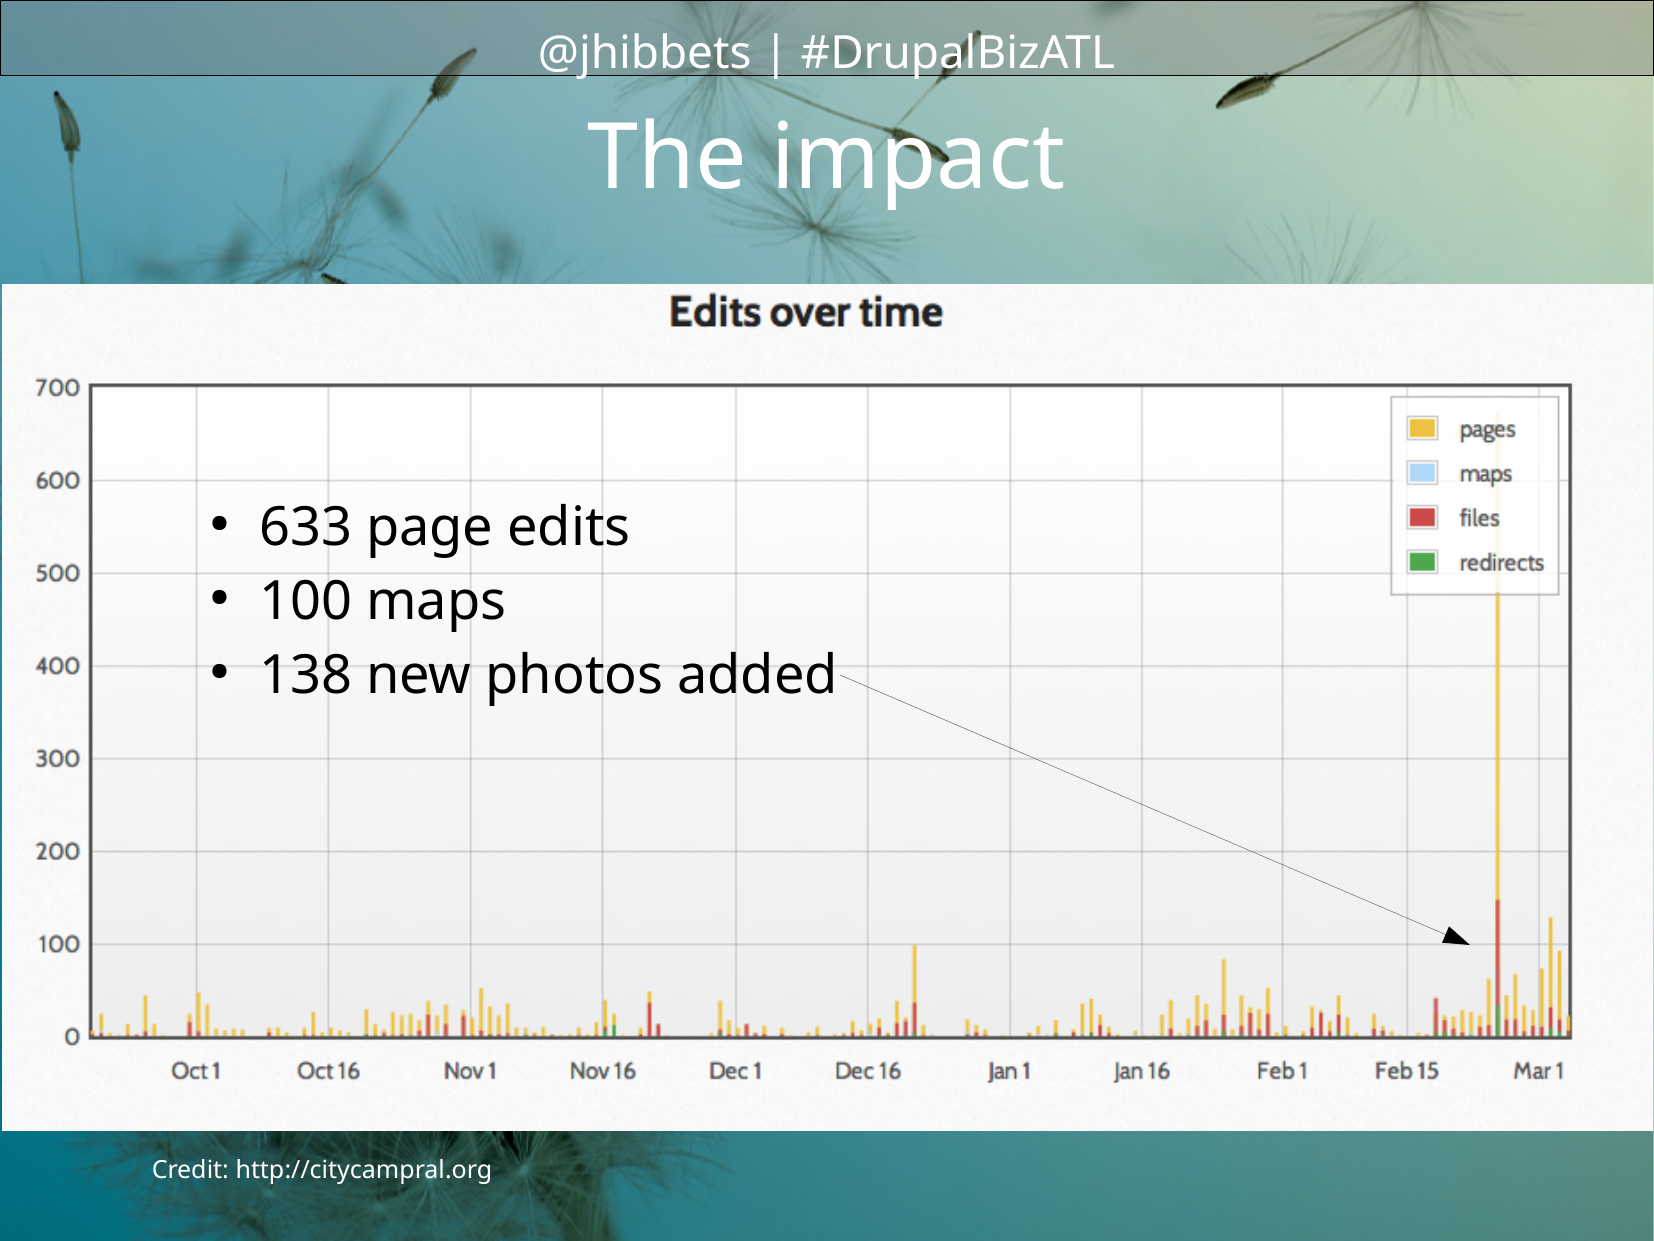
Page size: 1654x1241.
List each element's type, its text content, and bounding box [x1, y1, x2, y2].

text_box 633 page edits 100 maps 138 new photos added [195, 480, 847, 677]
title The impact [82, 49, 1571, 257]
text_box Credit: http://citycampral.org [137, 1144, 521, 1188]
picture [0, 76, 1654, 1241]
